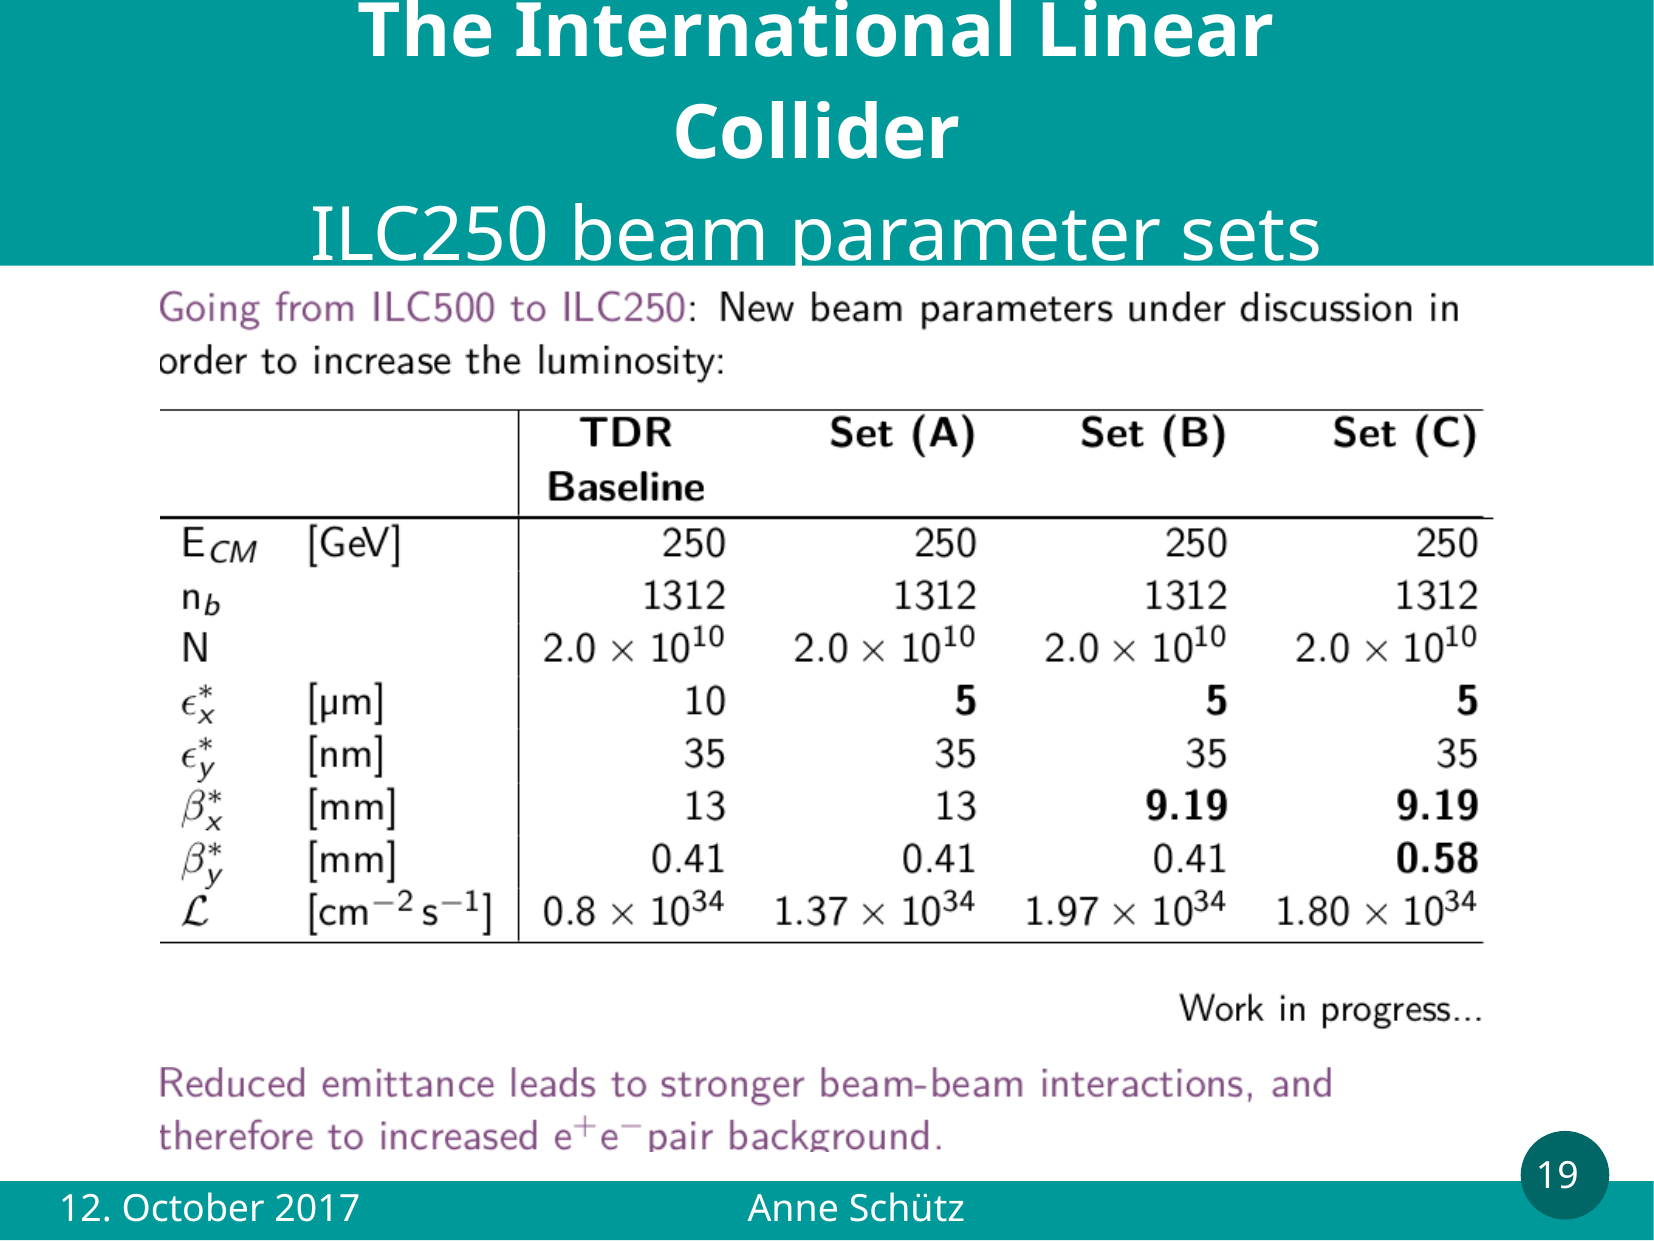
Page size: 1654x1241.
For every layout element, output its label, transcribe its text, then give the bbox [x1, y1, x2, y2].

picture [160, 285, 1494, 1152]
title The International Linear Collider ILC250 beam parameter sets [310, 0, 1344, 285]
